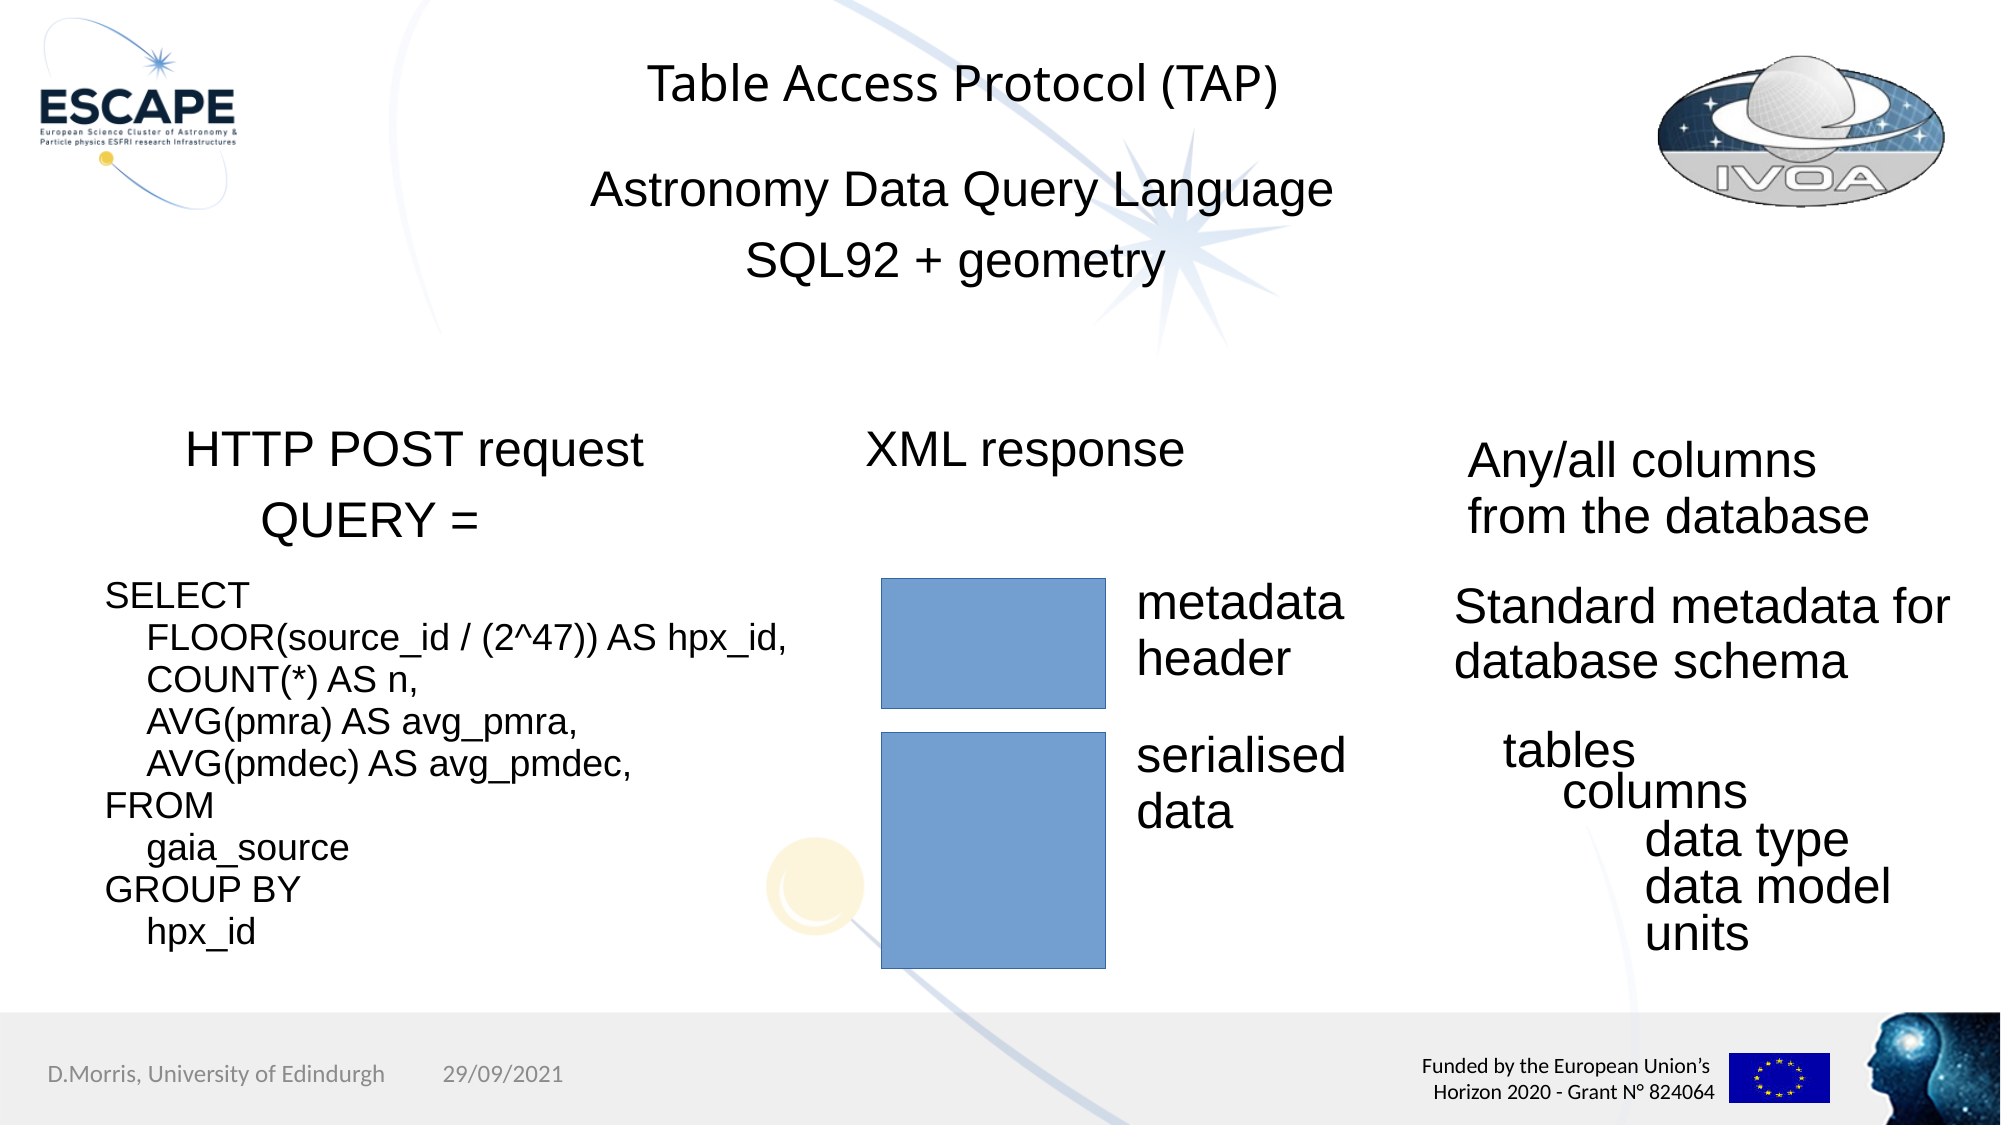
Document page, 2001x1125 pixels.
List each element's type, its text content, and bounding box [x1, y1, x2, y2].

text_box data model [1629, 850, 1907, 922]
title Table Access Protocol (TAP) [443, 11, 1482, 150]
text_box [881, 578, 1106, 709]
footer D.Morris, University of Edindurgh [32, 1042, 414, 1103]
picture [0, 0, 2001, 1125]
text_box Astronomy Data Query Language [575, 153, 1350, 225]
text_box tables [1488, 714, 1652, 786]
text_box data type [1629, 803, 1866, 850]
text_box Standard metadata for database schema [1439, 570, 1967, 697]
text_box SELECT FLOOR(source_id / (2^47)) AS hpx_id, COUNT(*) AS n, AVG(pmra) AS avg_pmra, AVG(pmdec) AS avg_pmdec, FROM gaia_source GROUP BY hpx_id [89, 566, 804, 1002]
text_box units [1629, 922, 1766, 969]
text_box QUERY = [245, 485, 509, 556]
text_box HTTP POST request [170, 413, 660, 485]
text_box metadata header [1121, 567, 1472, 694]
text_box [881, 732, 1106, 969]
text_box columns [1547, 756, 1763, 827]
text_box SQL92 + geometry [730, 224, 1196, 296]
slide_number 29/09/2021 [427, 1042, 684, 1103]
text_box serialised data [1121, 720, 1472, 847]
text_box XML response [850, 413, 1201, 485]
text_box Any/all columns from the database [1452, 425, 1886, 552]
